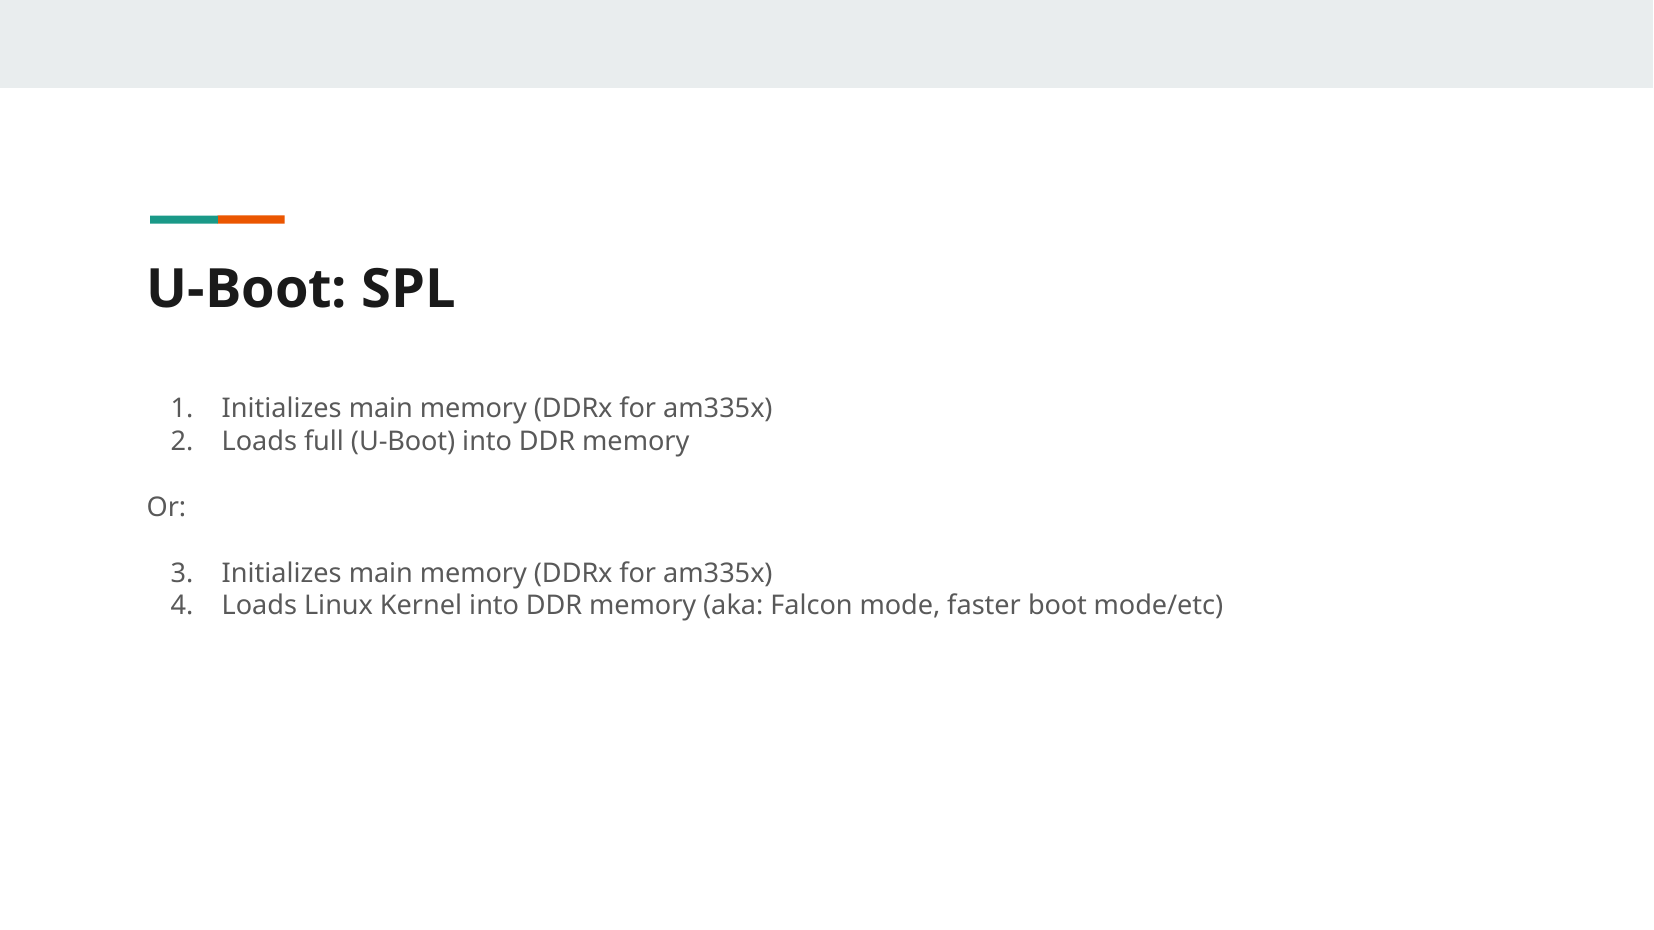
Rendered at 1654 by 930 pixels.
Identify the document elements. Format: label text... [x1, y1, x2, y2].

text_box Initializes main memory (DDRx for am335x) Loads full (U-Boot) into DDR memory Or: Initializes main memory (DDRx for am335x) Loads Linux Kernel into DDR memory (aka: Falcon mode, faster boot mode/etc) [131, 375, 1522, 785]
text_box U-Boot: SPL [131, 238, 1522, 336]
